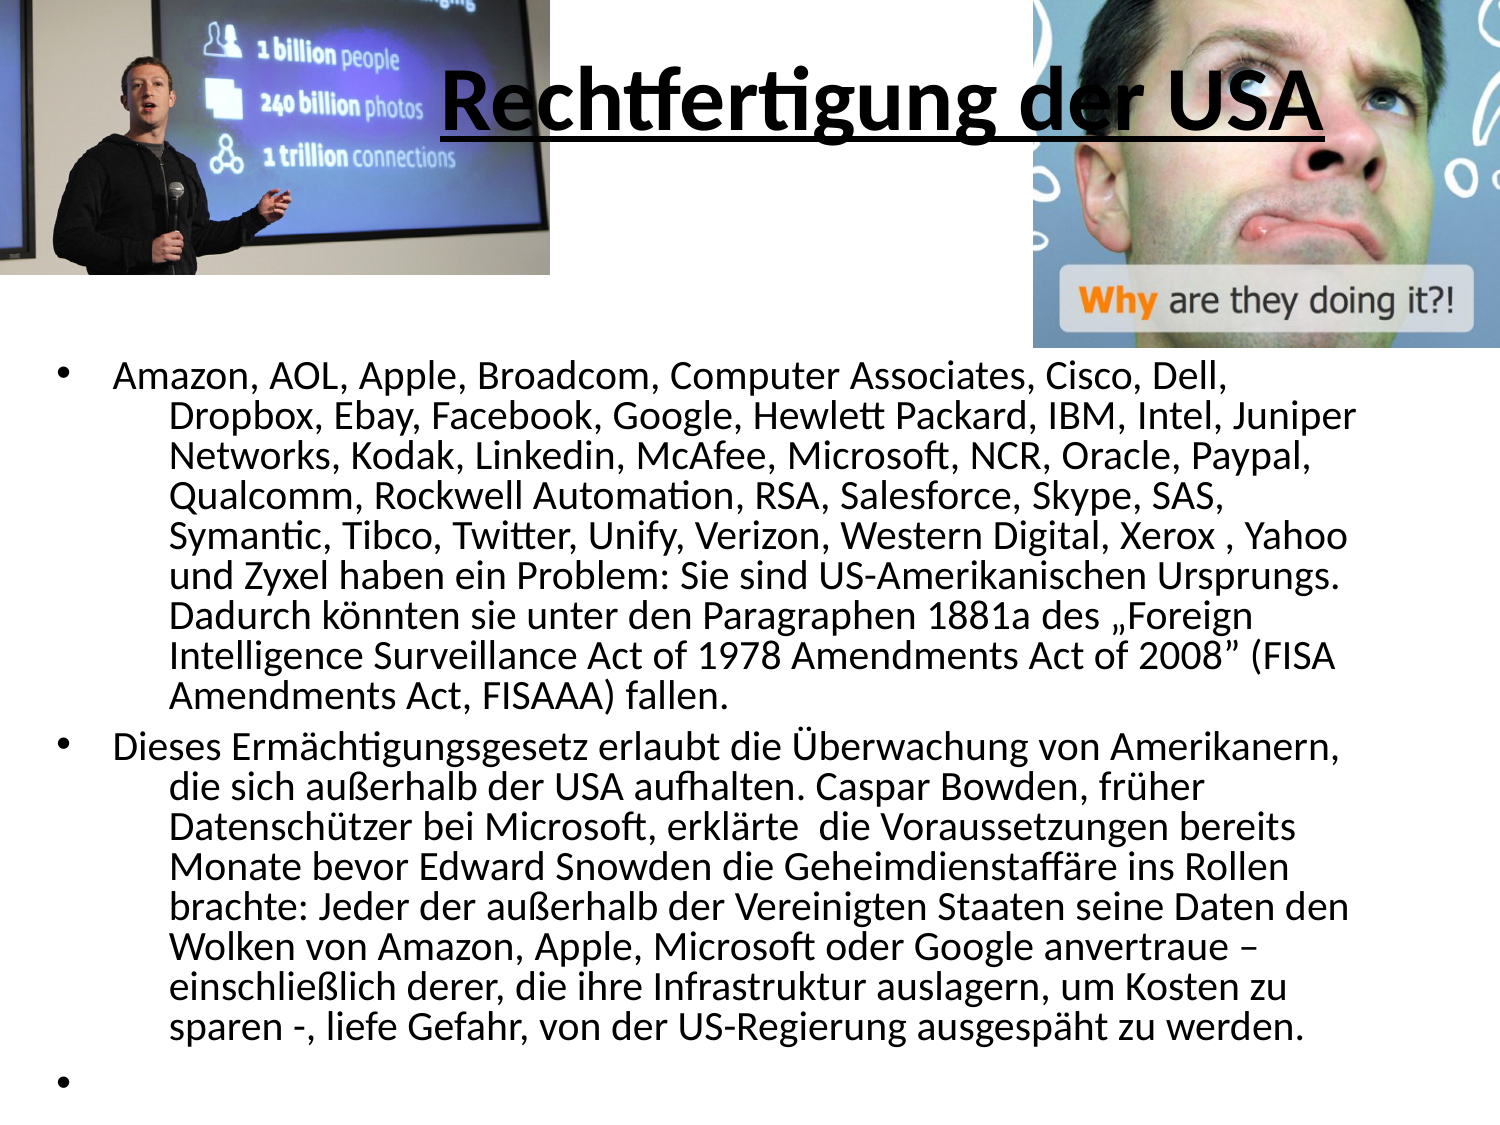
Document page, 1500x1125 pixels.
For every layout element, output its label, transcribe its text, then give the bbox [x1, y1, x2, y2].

picture [1033, 0, 1500, 348]
picture [0, 0, 550, 275]
list Amazon, AOL, Apple, Broadcom, Computer Associates, Cisco, Dell, Dropbox, Ebay, Facebook, Google, Hewlett Packard, IBM, Intel, Juniper Networks, Kodak, Linkedin, McAfee, Microsoft, NCR, Oracle, Paypal, Qualcomm, Rockwell Automation, RSA, Salesforce, Skype, SAS, Symantic, Tibco, Twitter, Unify, Verizon, Western Digital, Xerox , Yahoo und Zyxel haben ein Problem: Sie sind US-Amerikanischen Ursprungs. Dadurch könnten sie unter den Paragraphen 1881a des „Foreign Intelligence Surveillance Act of 1978 Amendments Act of 2008” (FISA Amendments Act, FISAAA) fallen. Dieses Ermächtigungsgesetz erlaubt die Überwachung von Amerikanern, die sich außerhalb der USA aufhalten. Caspar Bowden, früher Datenschützer bei Microsoft, erklärte die Voraussetzungen bereits Monate bevor Edward Snowden die Geheimdienstaffäre ins Rollen brachte: Jeder der außerhalb der Vereinigten Staaten seine Daten den Wolken von Amazon, Apple, Microsoft oder Google anvertraue – einschließlich derer, die ihre Infrastruktur auslagern, um Kosten zu sparen -, liefe Gefahr, von der US-Regierung ausgespäht zu werden. [41, 349, 1392, 1093]
title Rechtfertigung der USA [360, 0, 1406, 188]
